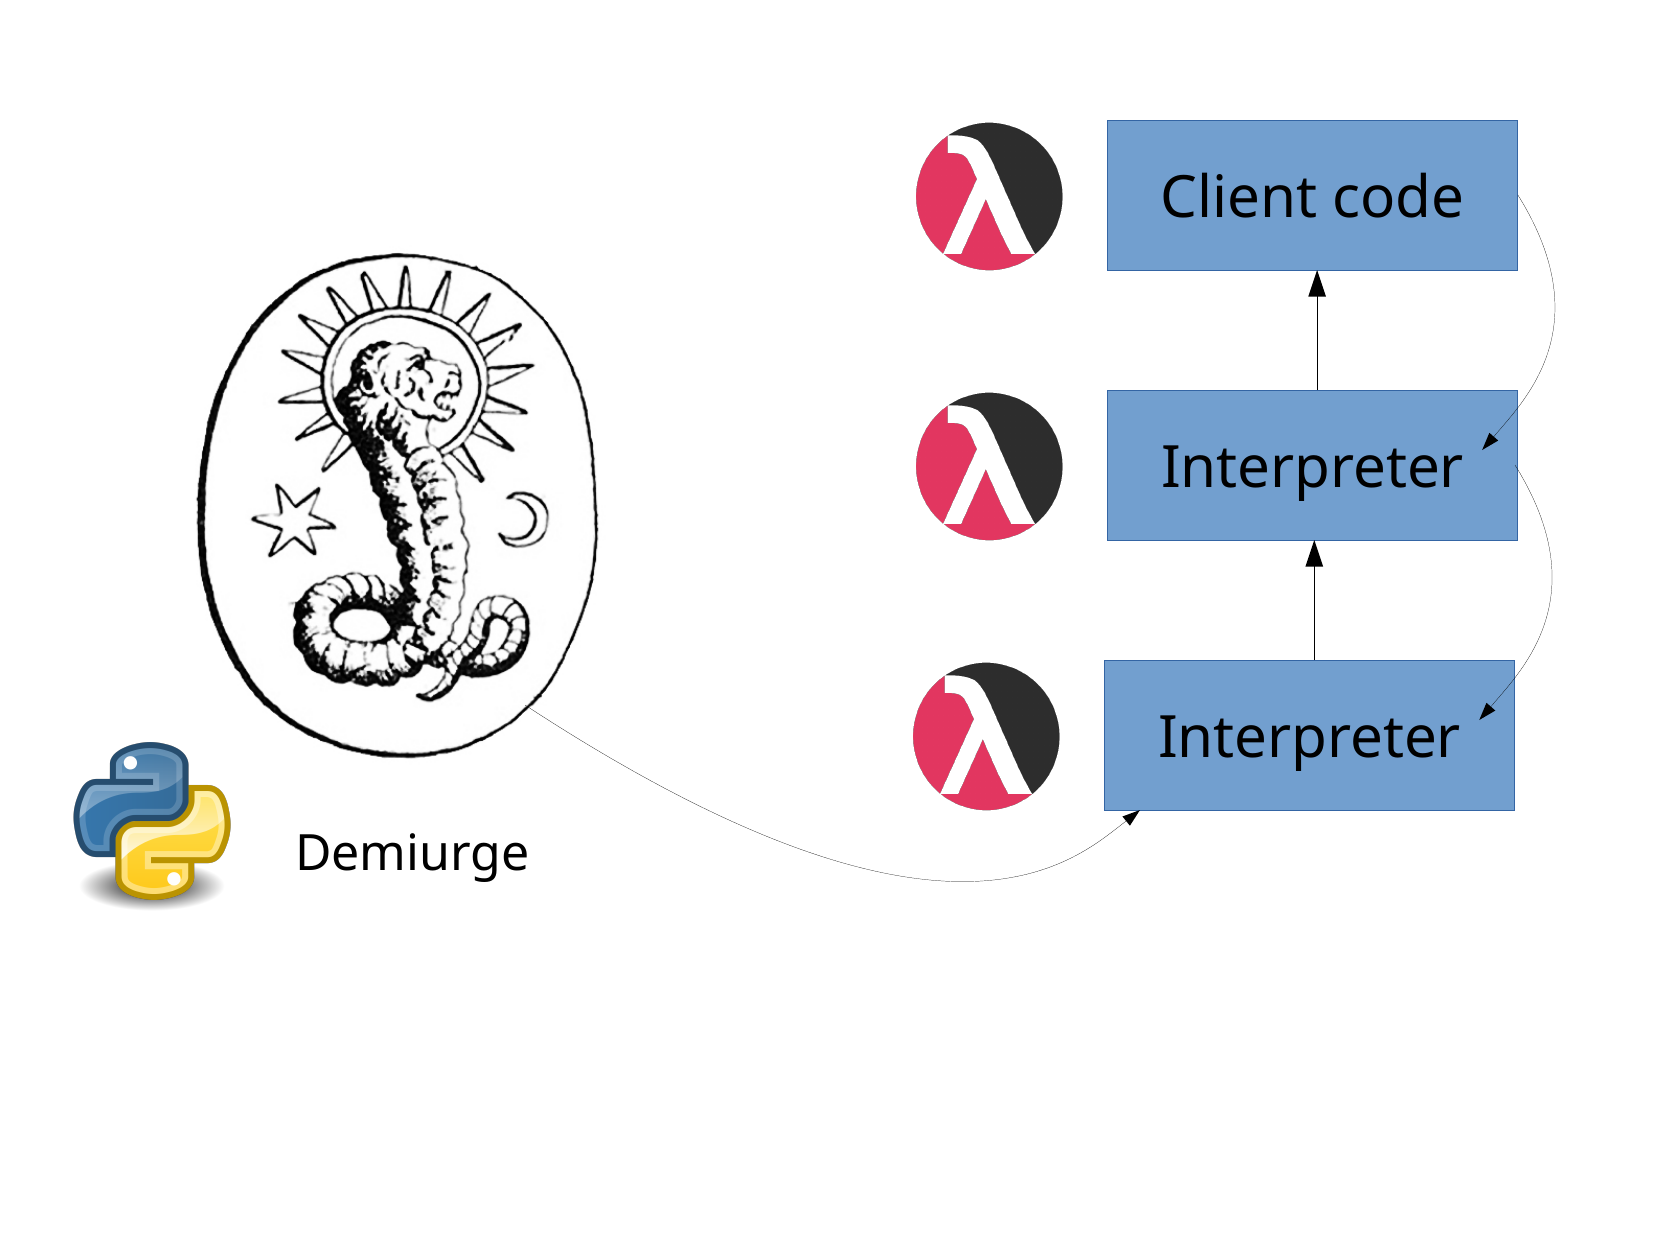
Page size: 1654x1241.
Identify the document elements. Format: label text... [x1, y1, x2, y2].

picture [915, 392, 1063, 541]
picture [63, 179, 616, 916]
text_box Client code [1107, 120, 1518, 271]
text_box Demiurge [270, 810, 556, 886]
text_box Interpreter [1107, 390, 1518, 541]
picture [912, 662, 1060, 811]
text_box Interpreter [1104, 660, 1515, 811]
picture [915, 122, 1063, 271]
